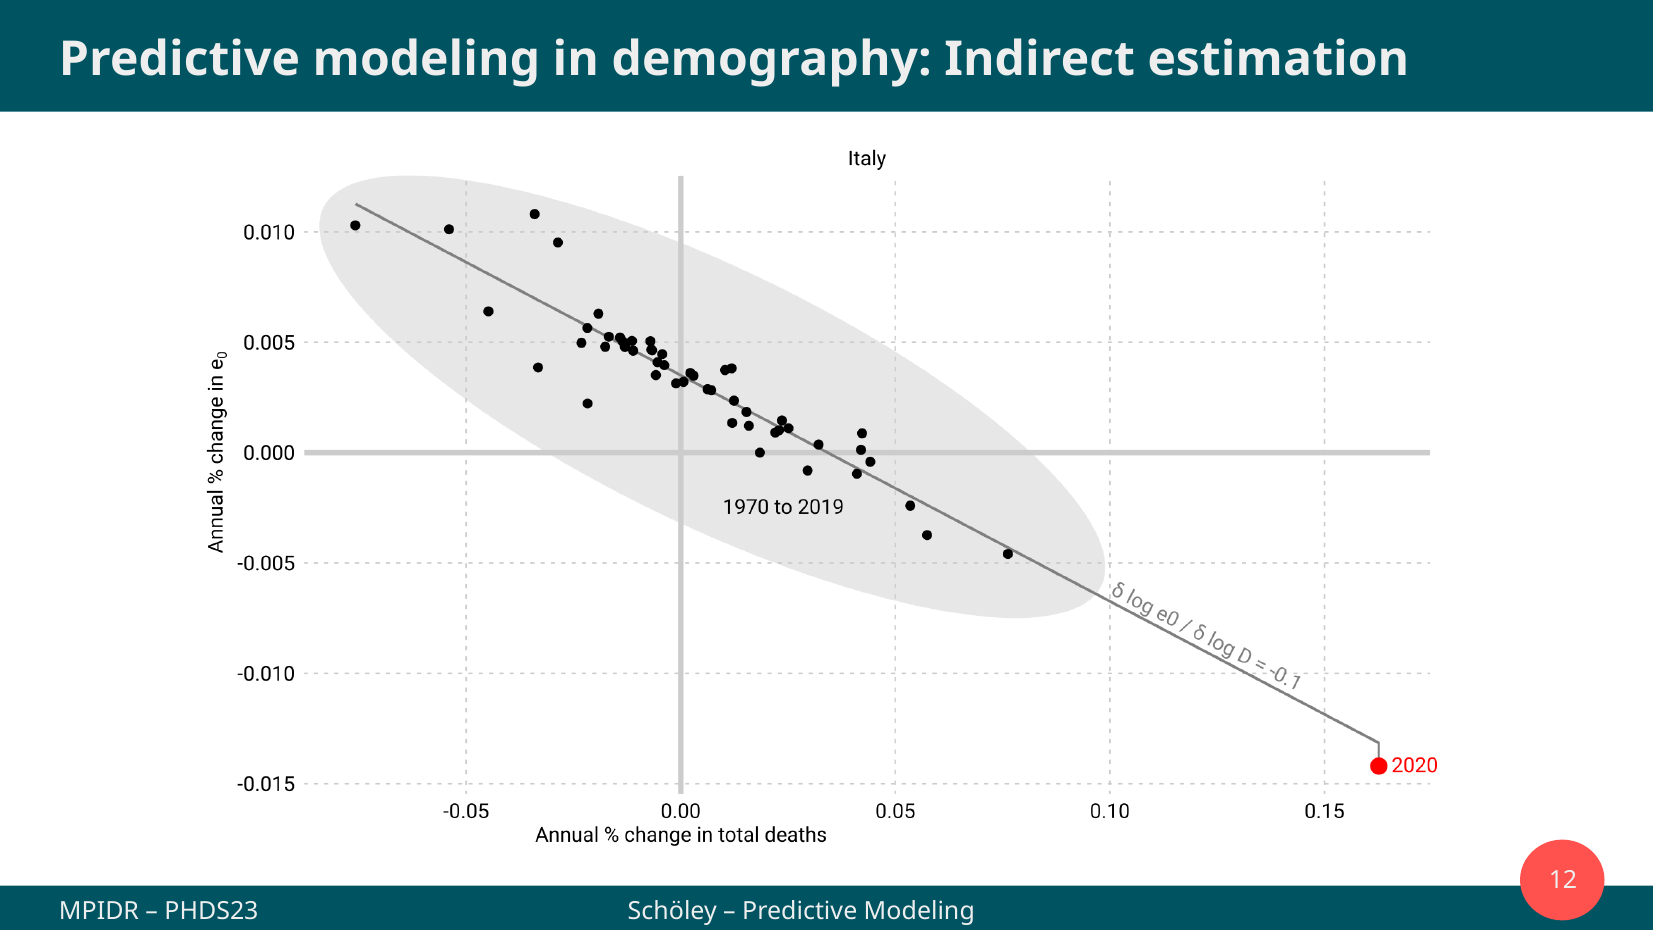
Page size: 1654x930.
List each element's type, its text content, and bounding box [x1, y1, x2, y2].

title Predictive modeling in demography: Indirect estimation [58, 0, 1594, 117]
picture [195, 127, 1458, 880]
